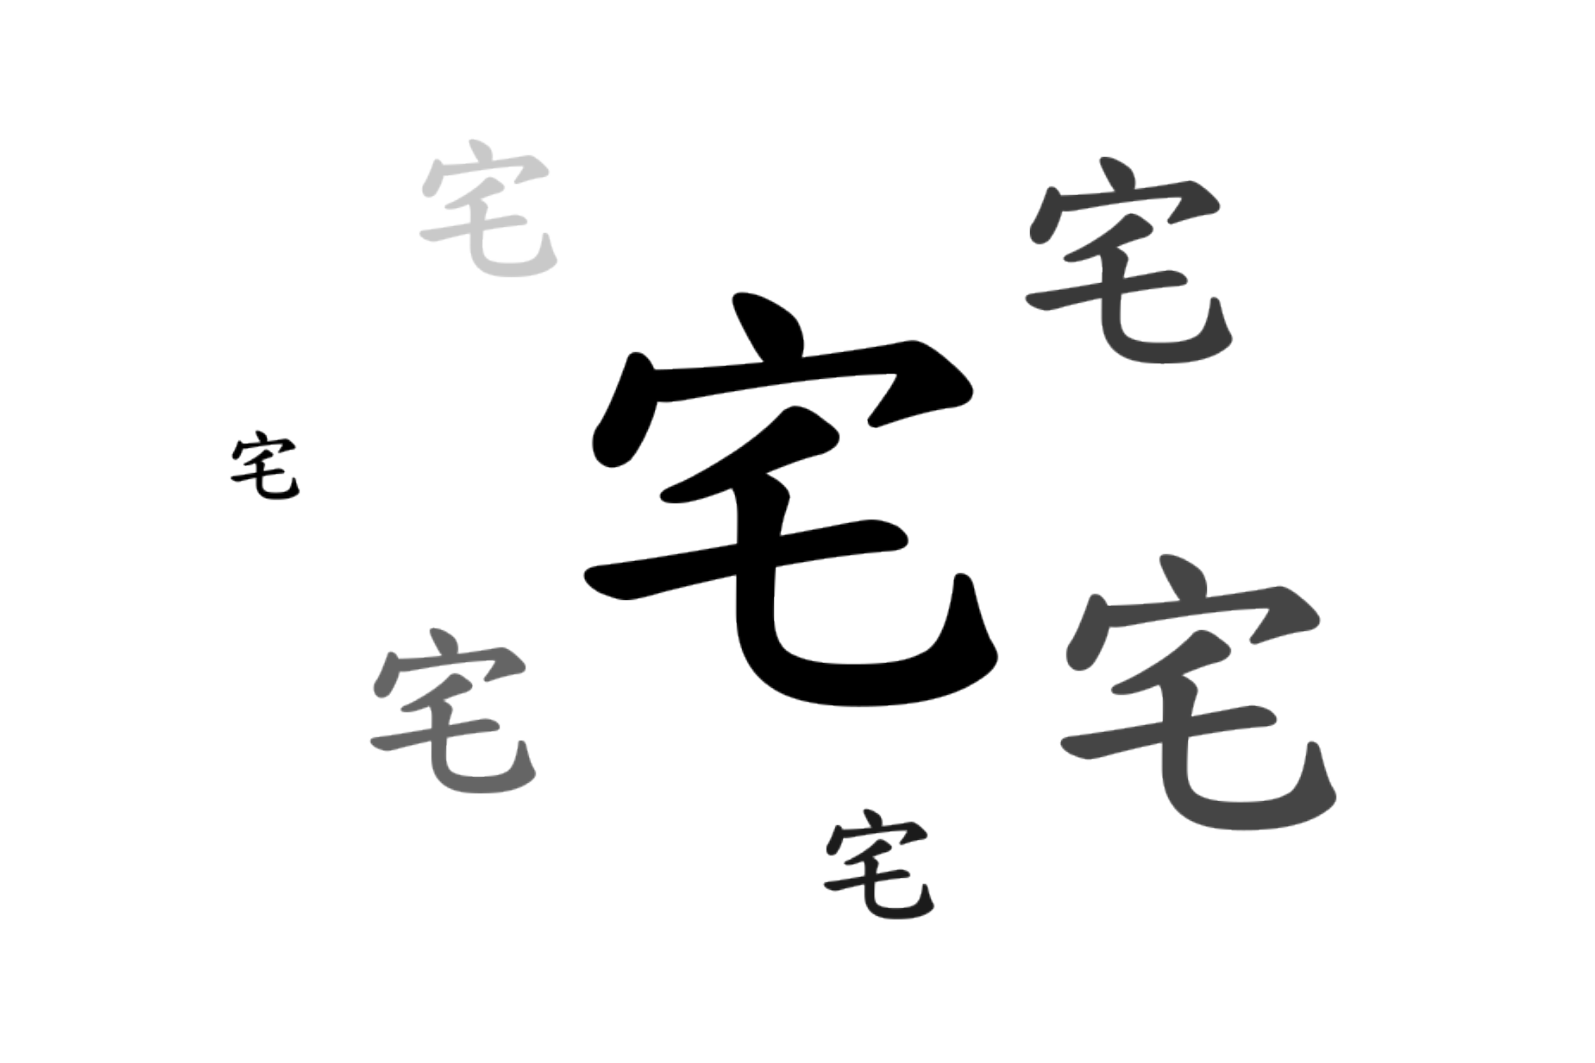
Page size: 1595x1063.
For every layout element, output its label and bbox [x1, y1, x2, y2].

picture [133, 5, 1513, 1041]
